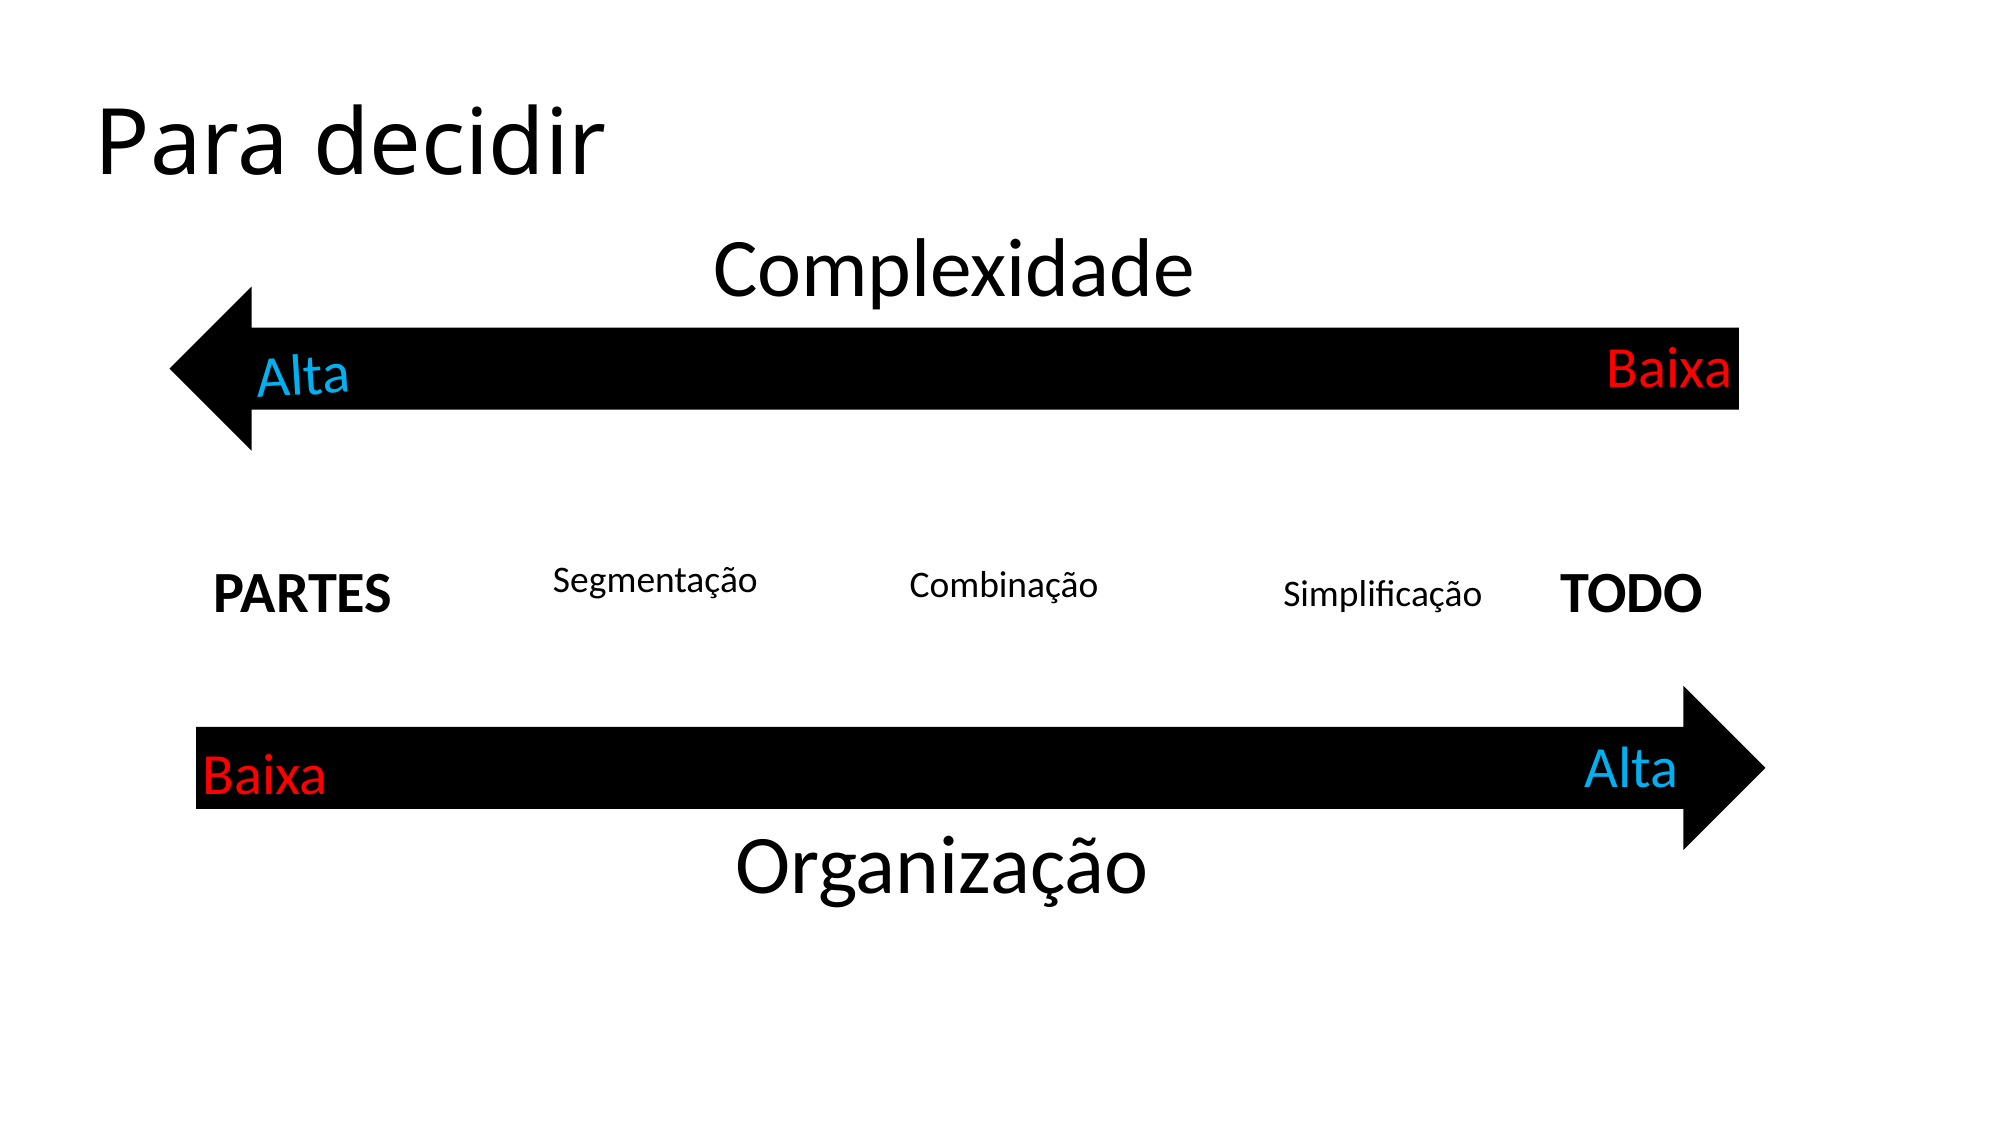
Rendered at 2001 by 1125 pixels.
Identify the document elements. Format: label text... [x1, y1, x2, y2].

text_box Alta [1569, 721, 1694, 807]
text_box Complexidade [698, 206, 1210, 321]
text_box Combinação [894, 552, 1114, 613]
text_box Segmentação [538, 547, 773, 608]
text_box [196, 685, 1766, 850]
title Para decidir [79, 36, 1805, 254]
text_box [363, 327, 1739, 410]
text_box Baixa [187, 728, 343, 814]
text_box TODO [1545, 546, 1719, 632]
text_box PARTES [199, 546, 408, 632]
text_box Simplificação [1268, 561, 1498, 621]
text_box Organização [720, 809, 1164, 918]
text_box Baixa [1592, 322, 1748, 408]
text_box Alta [238, 325, 368, 418]
text_box [169, 286, 318, 451]
